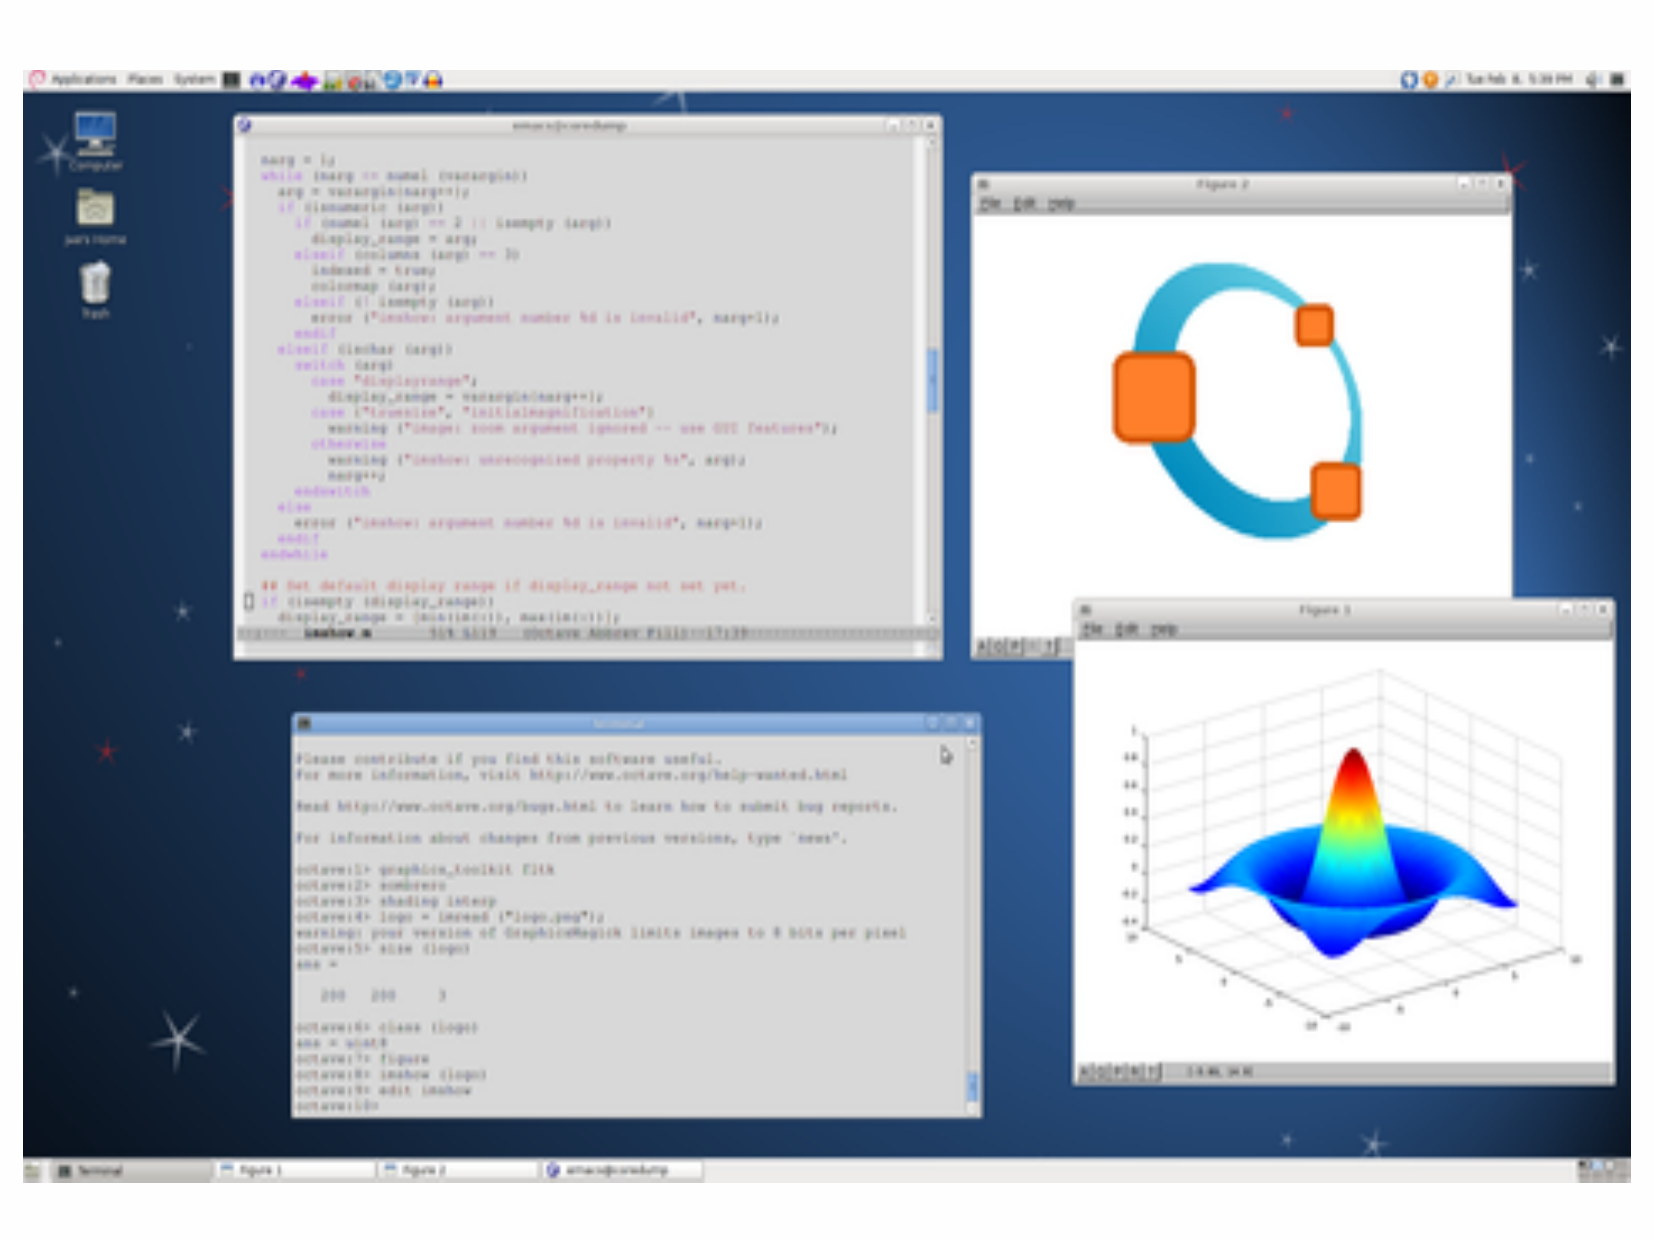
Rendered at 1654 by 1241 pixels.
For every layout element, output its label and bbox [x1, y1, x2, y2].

picture [23, 70, 1631, 1184]
